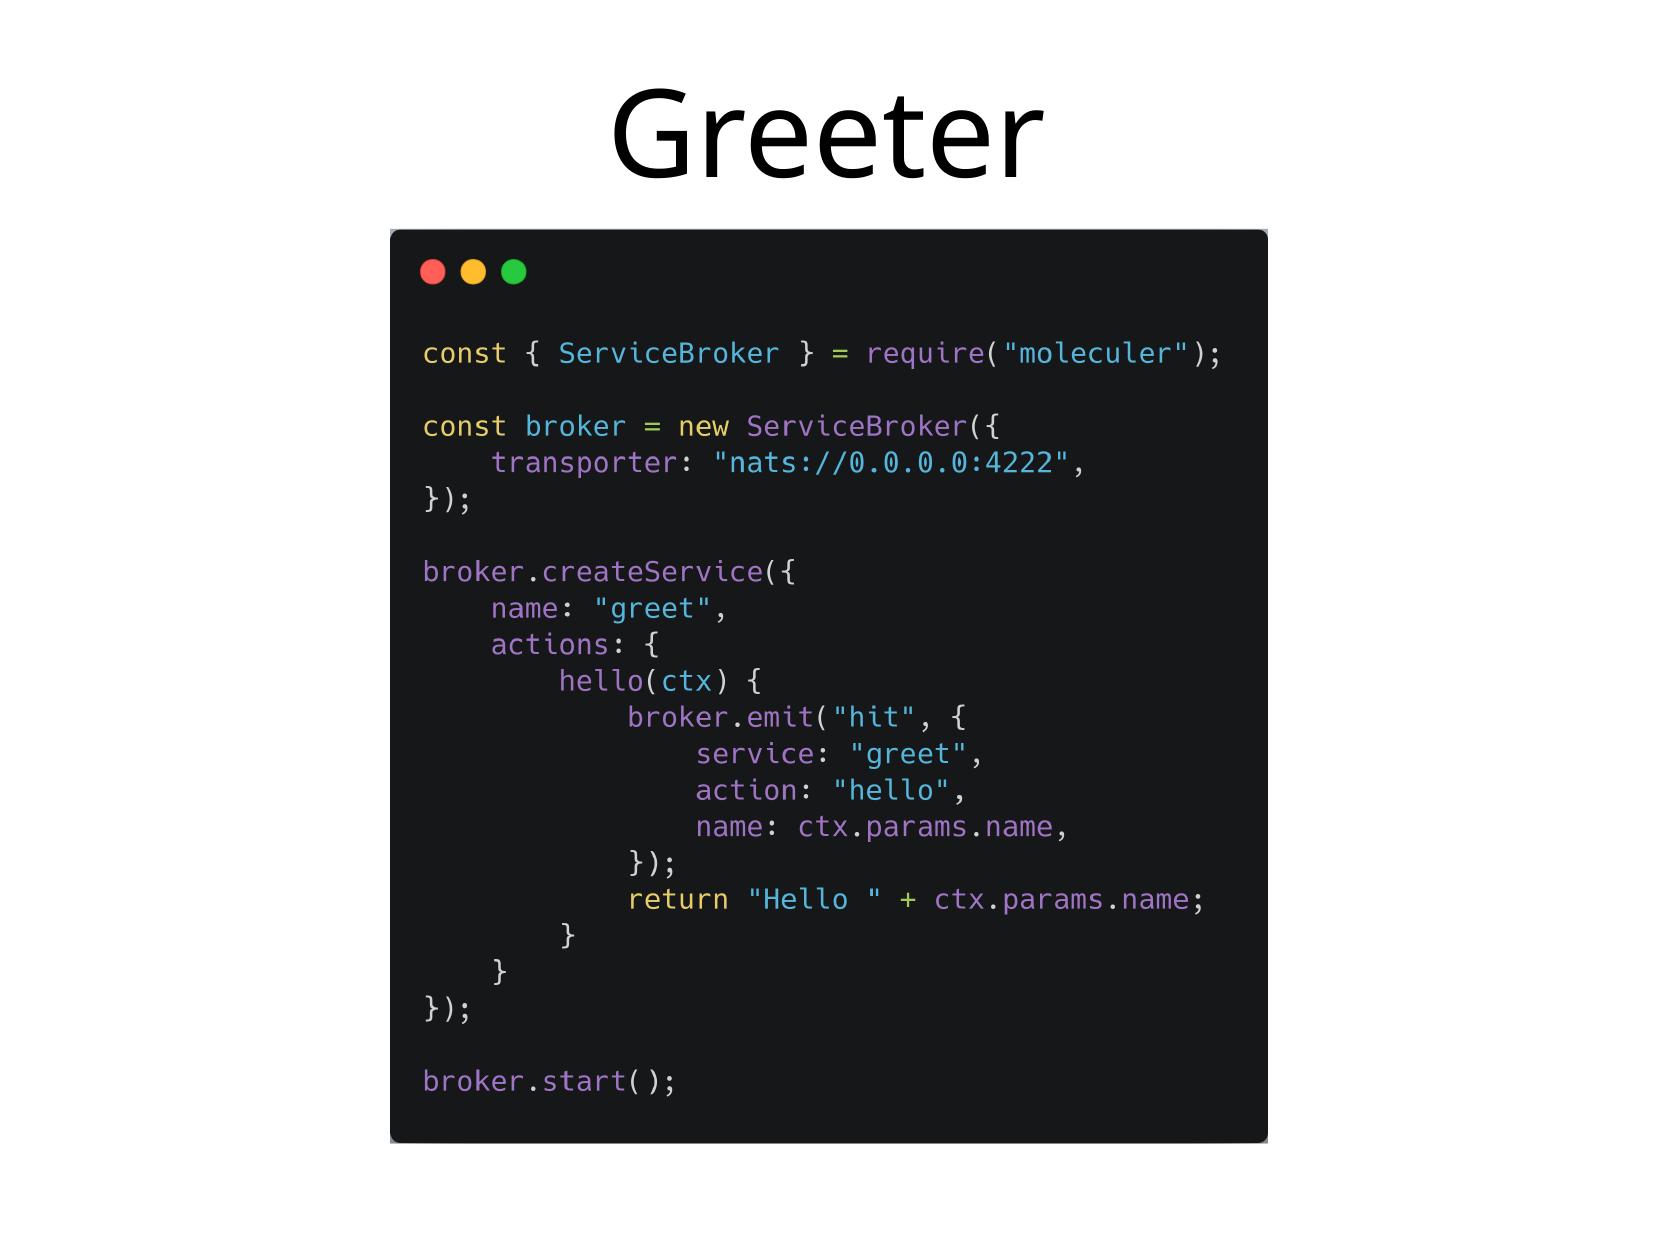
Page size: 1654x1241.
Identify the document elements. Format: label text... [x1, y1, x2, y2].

title Greeter [82, 49, 1571, 211]
picture [390, 228, 1268, 1144]
